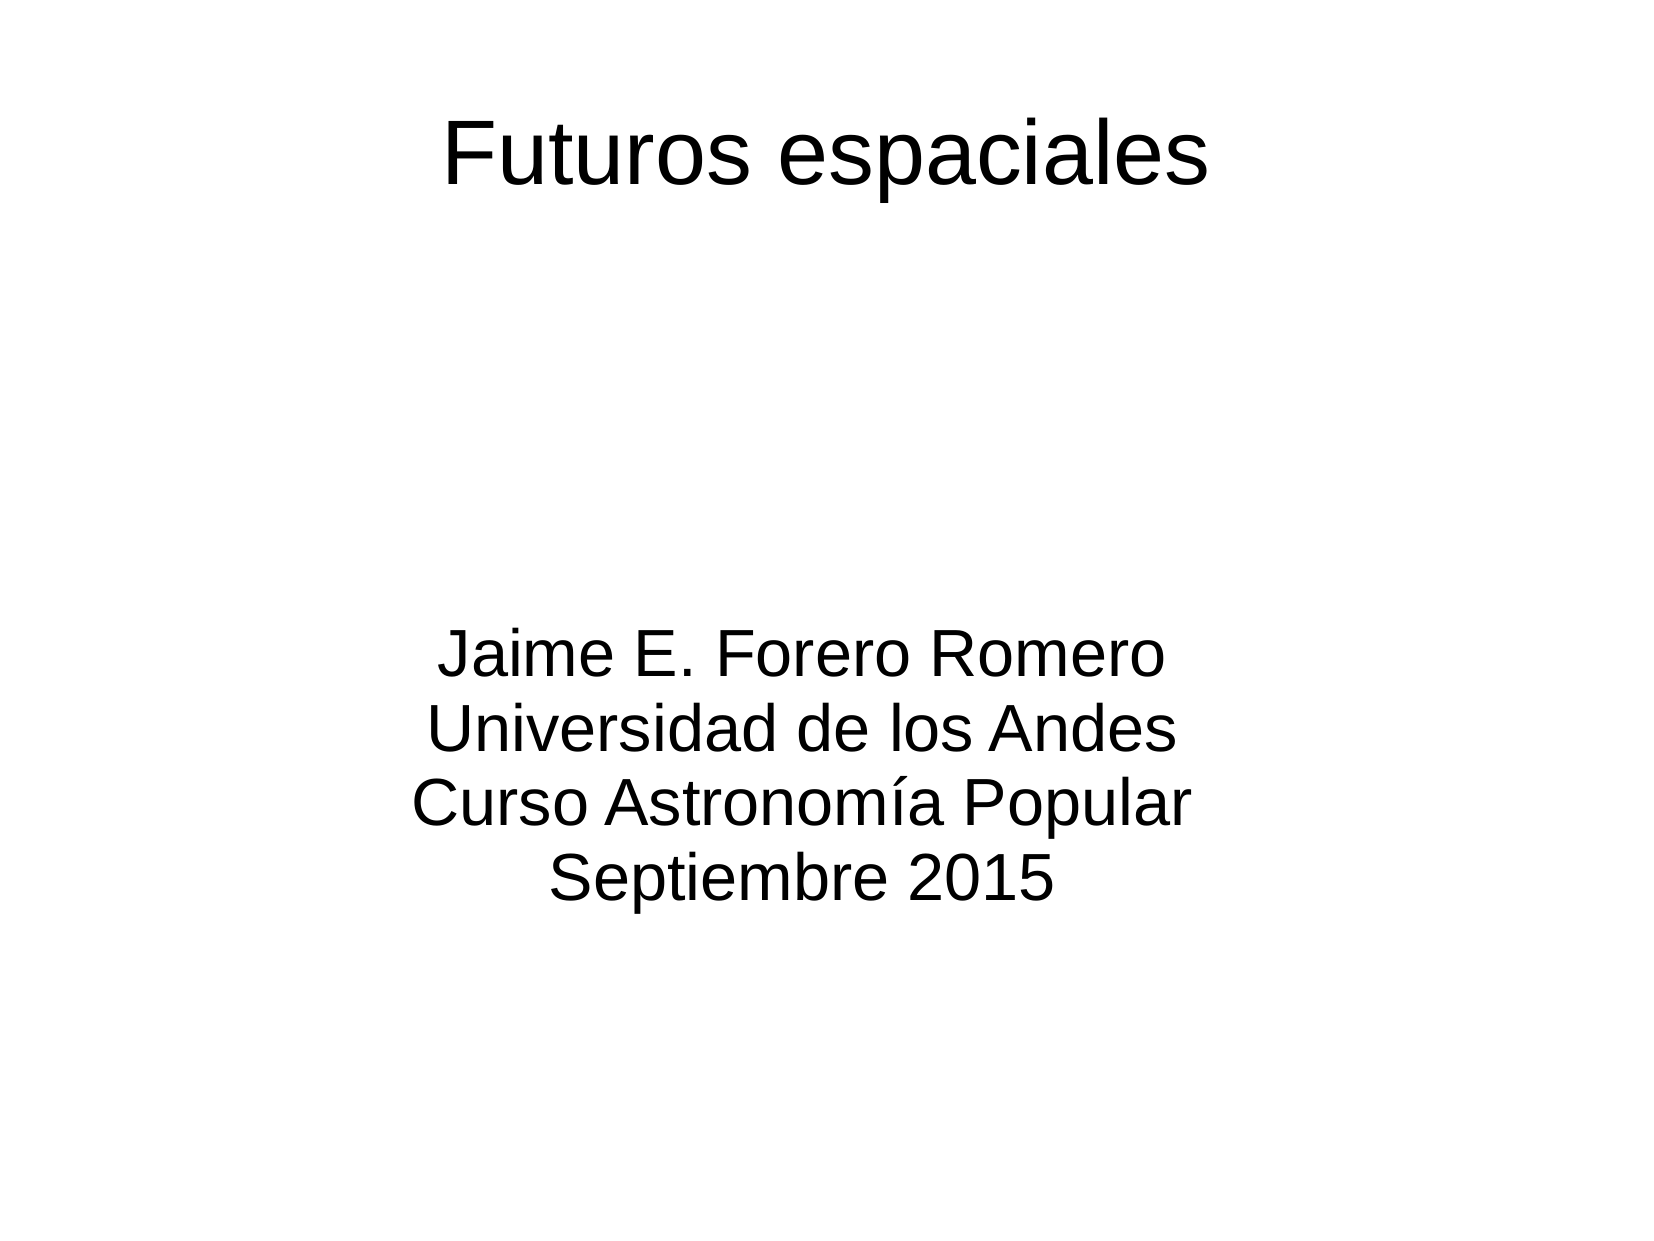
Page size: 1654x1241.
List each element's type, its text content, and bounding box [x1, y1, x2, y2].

title Futuros espaciales [82, 49, 1571, 257]
subtitle Jaime E. Forero Romero Universidad de los Andes Curso Astronomía Popular Septiembre 2015 [74, 405, 1531, 1126]
